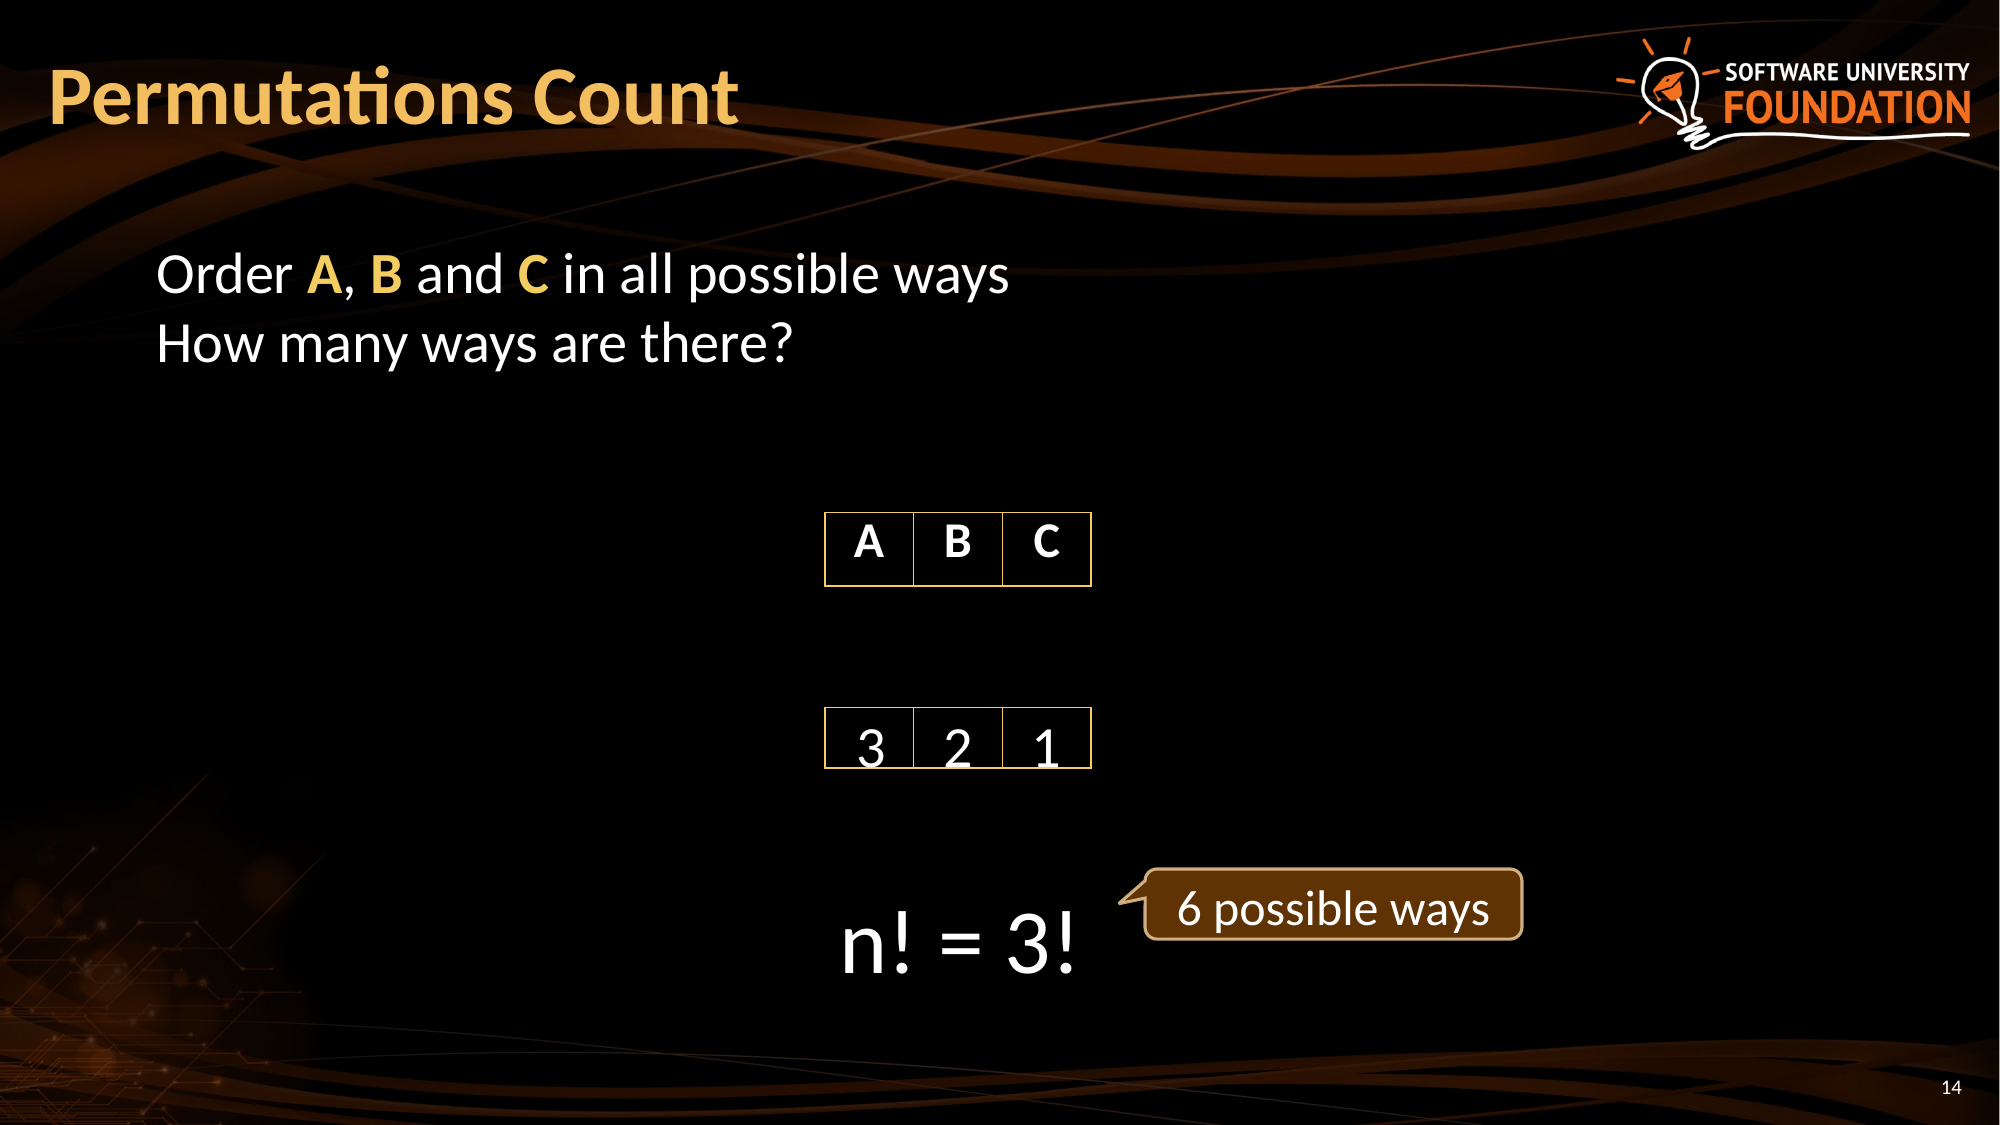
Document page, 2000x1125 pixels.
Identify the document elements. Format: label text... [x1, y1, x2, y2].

table_header [1077, 708, 1090, 767]
table_header [901, 708, 913, 767]
table_header [826, 708, 841, 767]
table_header A [826, 513, 913, 585]
table_header C [1003, 513, 1090, 585]
title Permutations Count [30, 6, 1602, 189]
picture [0, 0, 2000, 1125]
text_box Order A, B and C in all possible ways How many ways are there? [141, 227, 1025, 383]
slide_number <number> [1897, 1070, 1968, 1103]
text_box 3 [841, 702, 901, 787]
table_header [1003, 708, 1016, 767]
table_header [988, 708, 1002, 767]
text_box n! = 3! [824, 874, 1146, 1000]
text_box 1 [1016, 702, 1077, 787]
table_header [914, 708, 928, 767]
table_header B [914, 513, 1002, 585]
text_box 6 possible ways [1146, 868, 1522, 940]
text_box 2 [928, 702, 988, 787]
